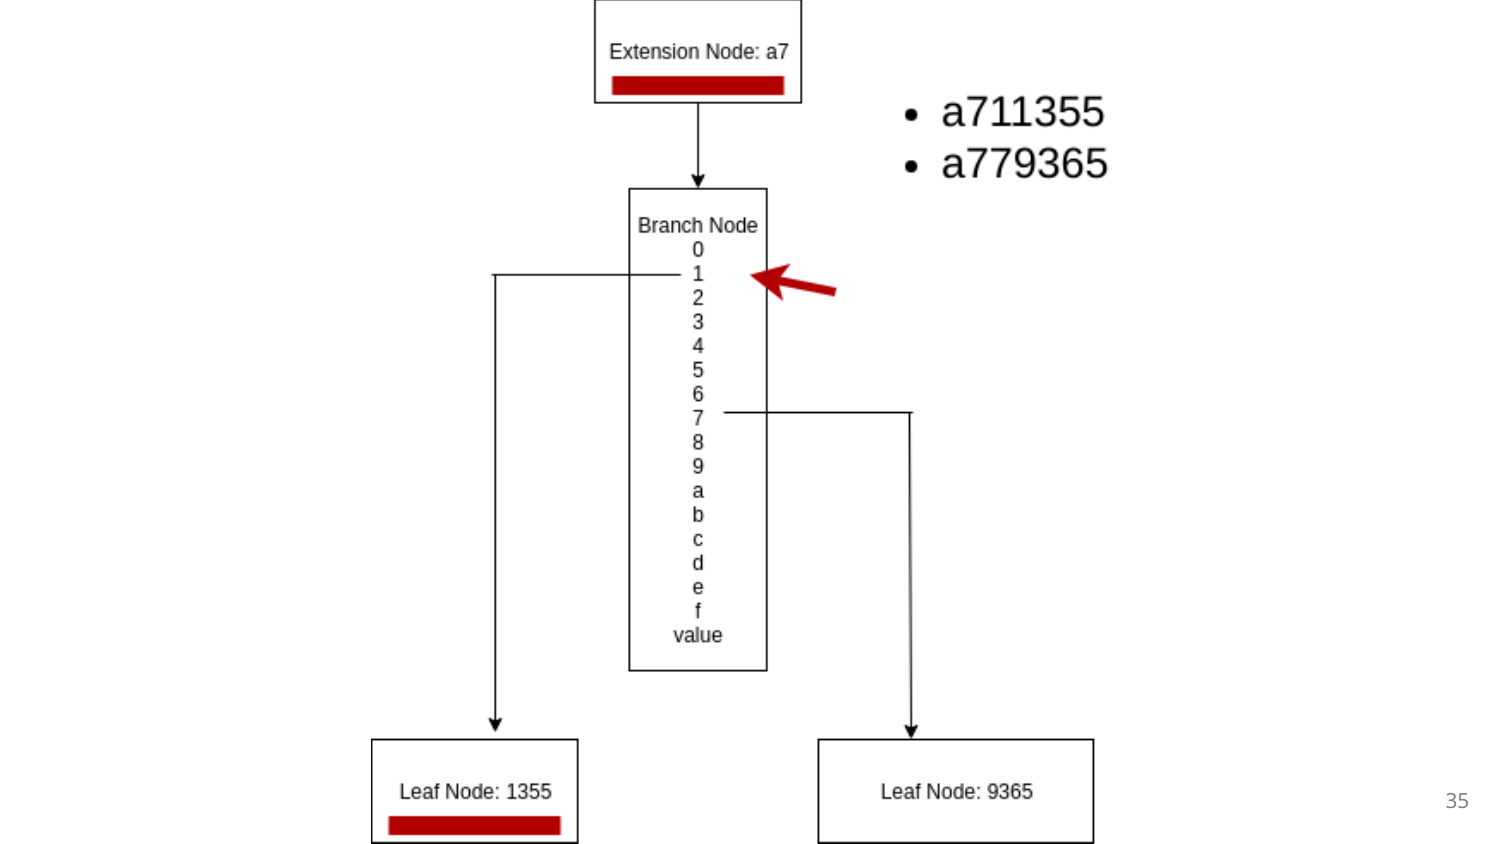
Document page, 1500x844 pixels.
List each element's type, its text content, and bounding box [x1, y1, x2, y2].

slide_number <number> [1394, 769, 1484, 834]
picture [371, 0, 1129, 844]
